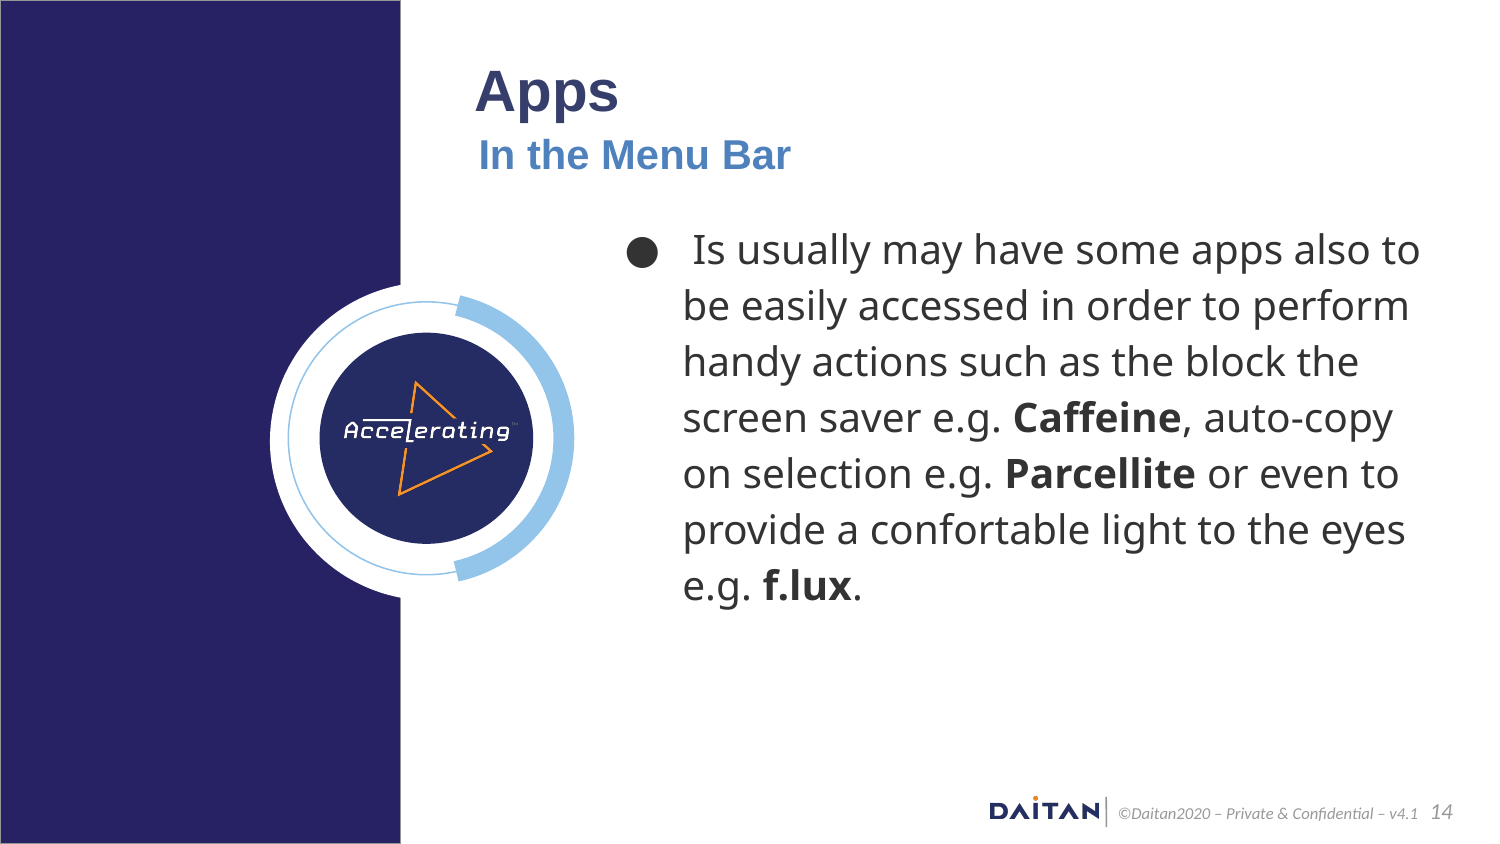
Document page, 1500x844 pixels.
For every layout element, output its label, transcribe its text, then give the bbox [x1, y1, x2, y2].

picture [990, 796, 1099, 819]
picture [335, 371, 528, 506]
subtitle In the Menu Bar [463, 126, 1454, 172]
list Is usually may have some apps also to be easily accessed in order to perform handy actions such as the block the screen saver e.g. Caffeine, auto-copy on selection e.g. Parcellite or even to provide a confortable light to the eyes e.g. f.lux. [592, 201, 1454, 778]
title Apps [463, 50, 1454, 126]
